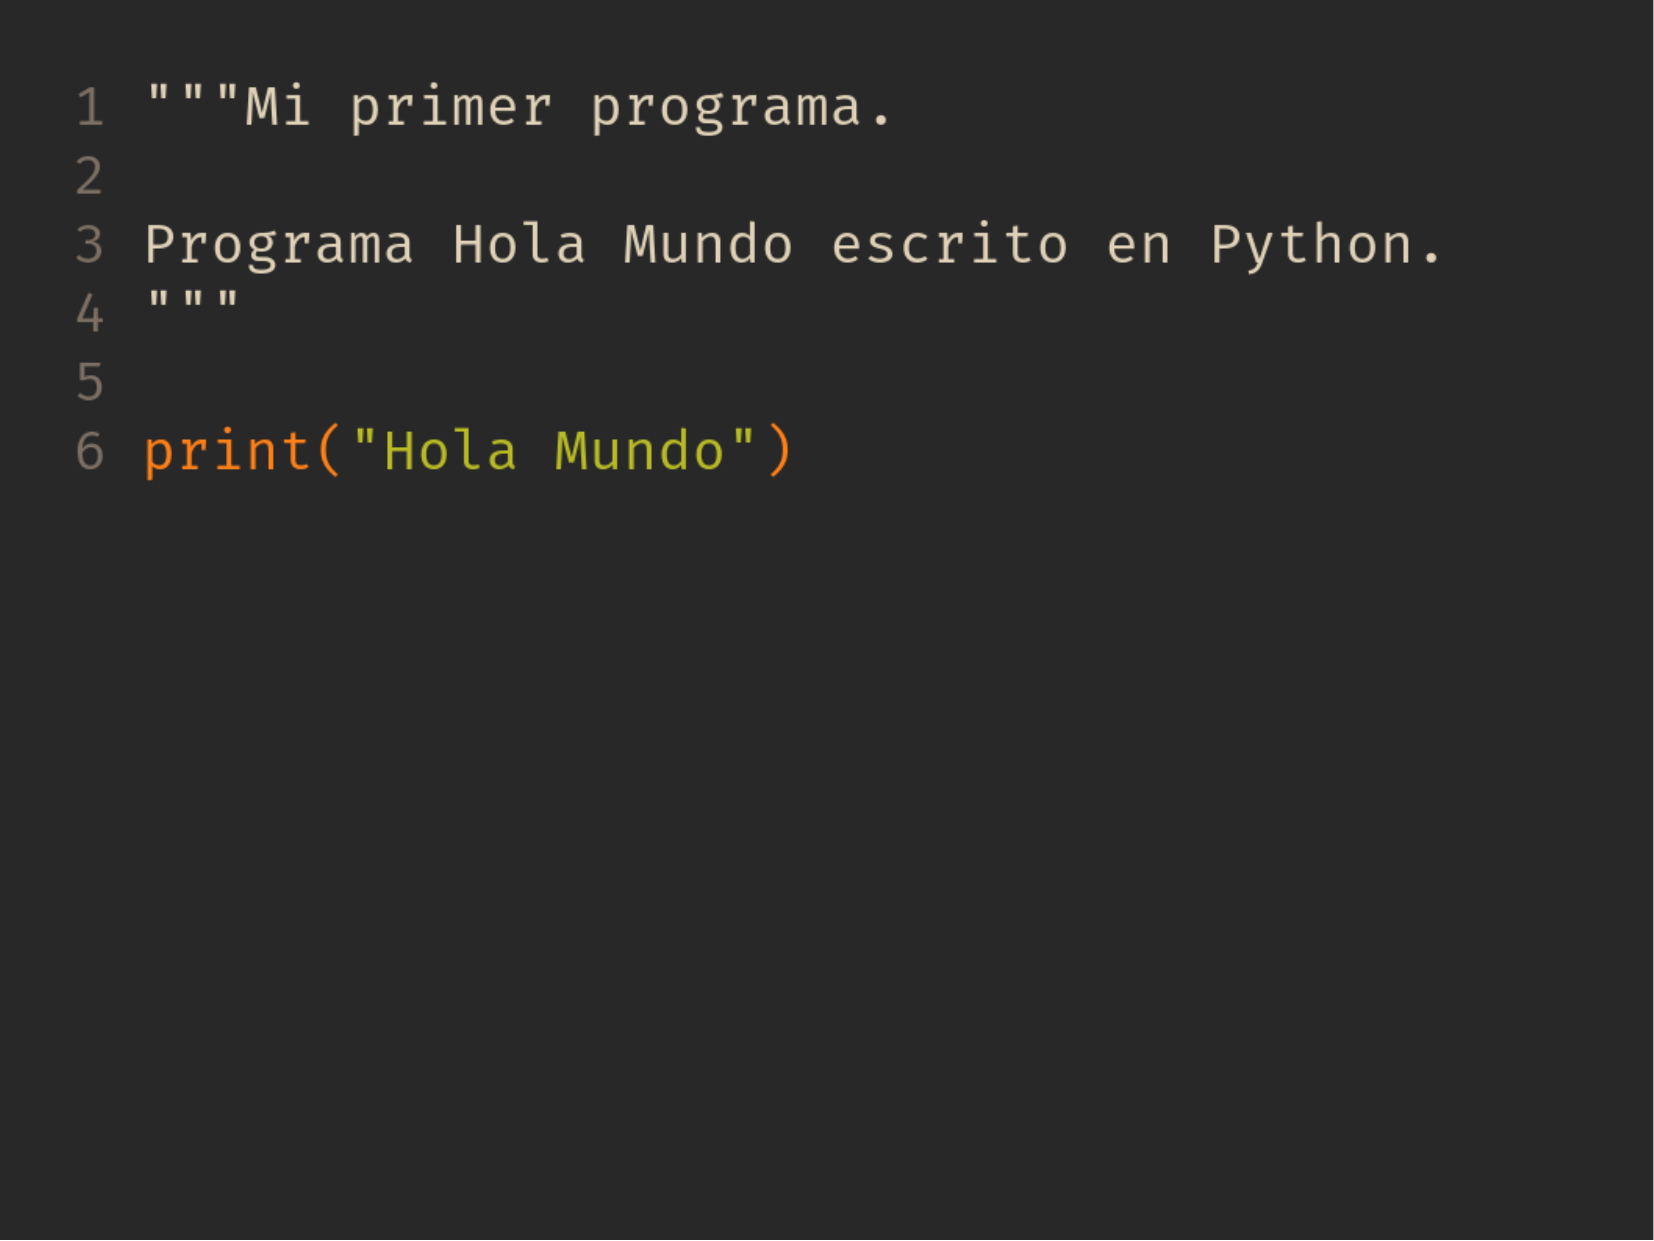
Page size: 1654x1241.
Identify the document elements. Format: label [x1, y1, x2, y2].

picture [50, 75, 1446, 493]
